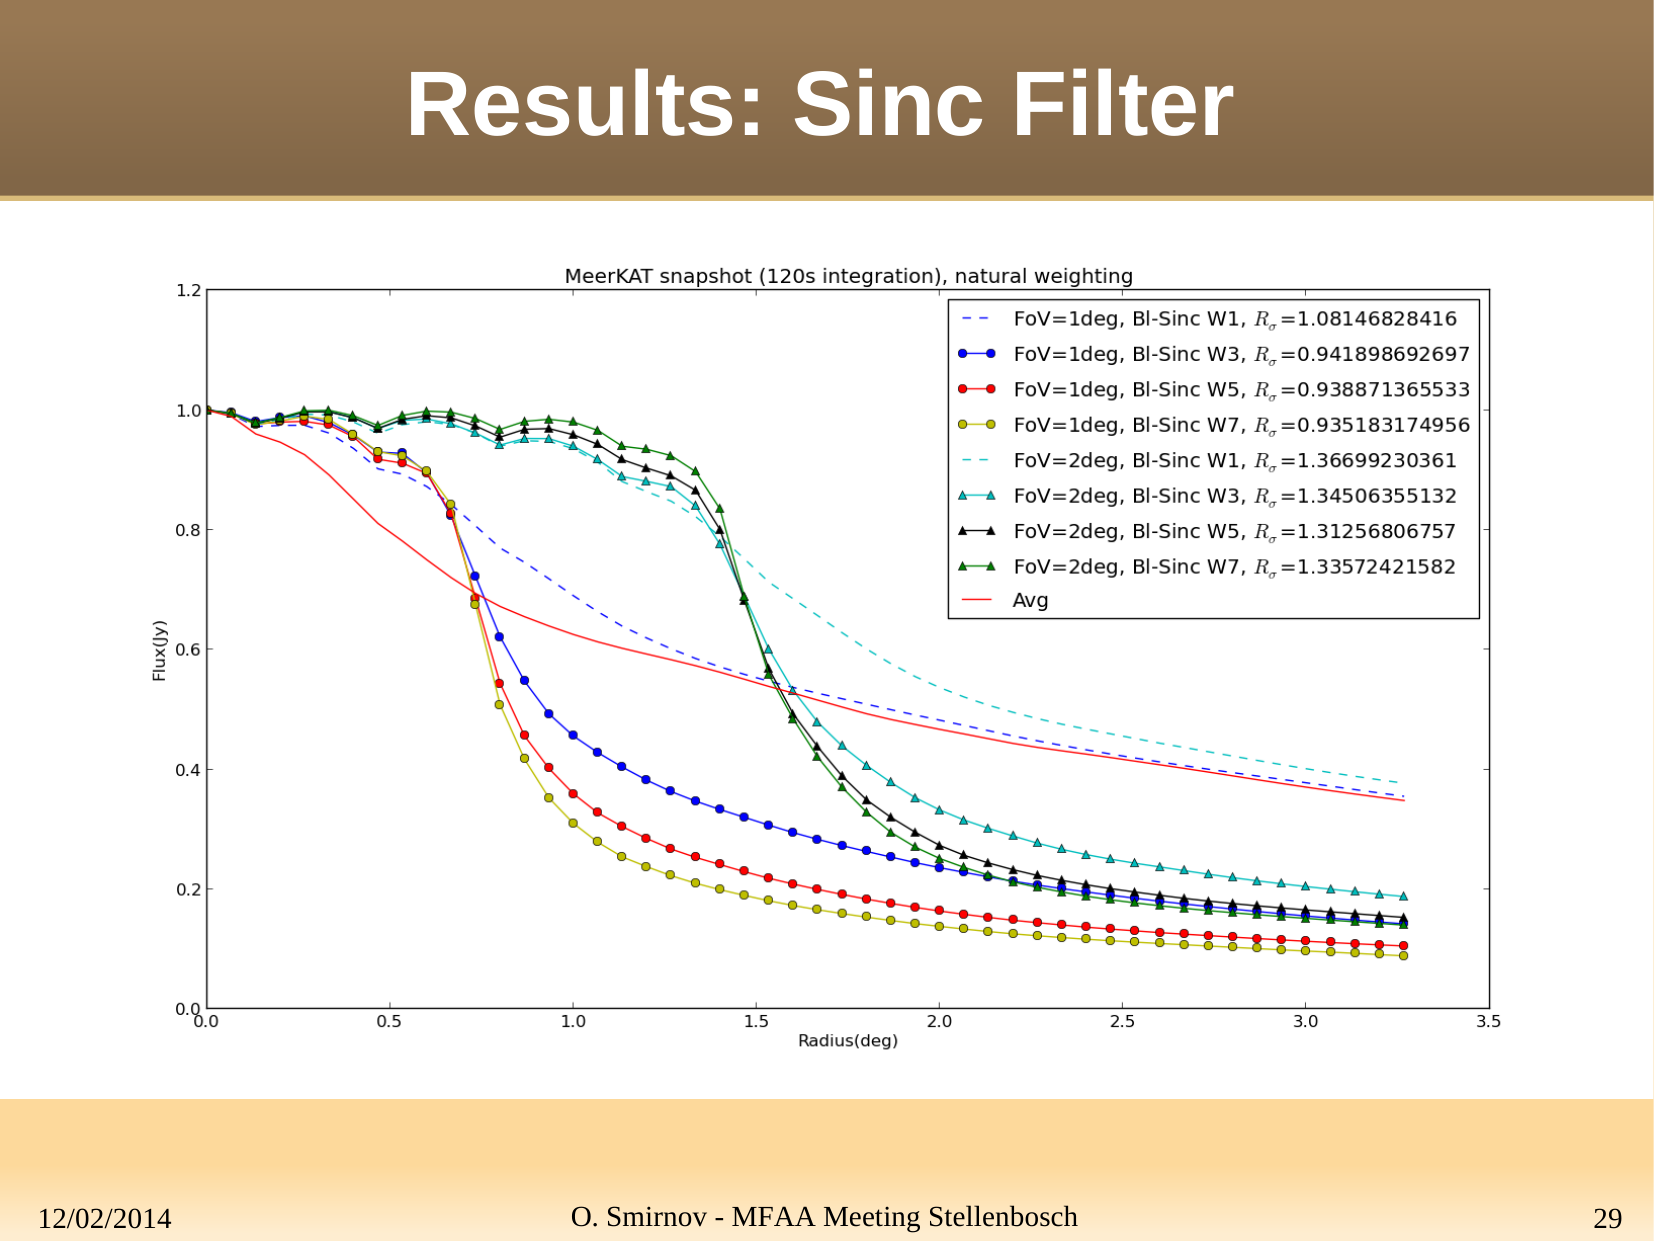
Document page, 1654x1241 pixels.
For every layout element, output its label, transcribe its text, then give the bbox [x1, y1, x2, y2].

picture [0, 0, 1654, 1241]
title Results: Sinc Filter [76, 0, 1565, 201]
